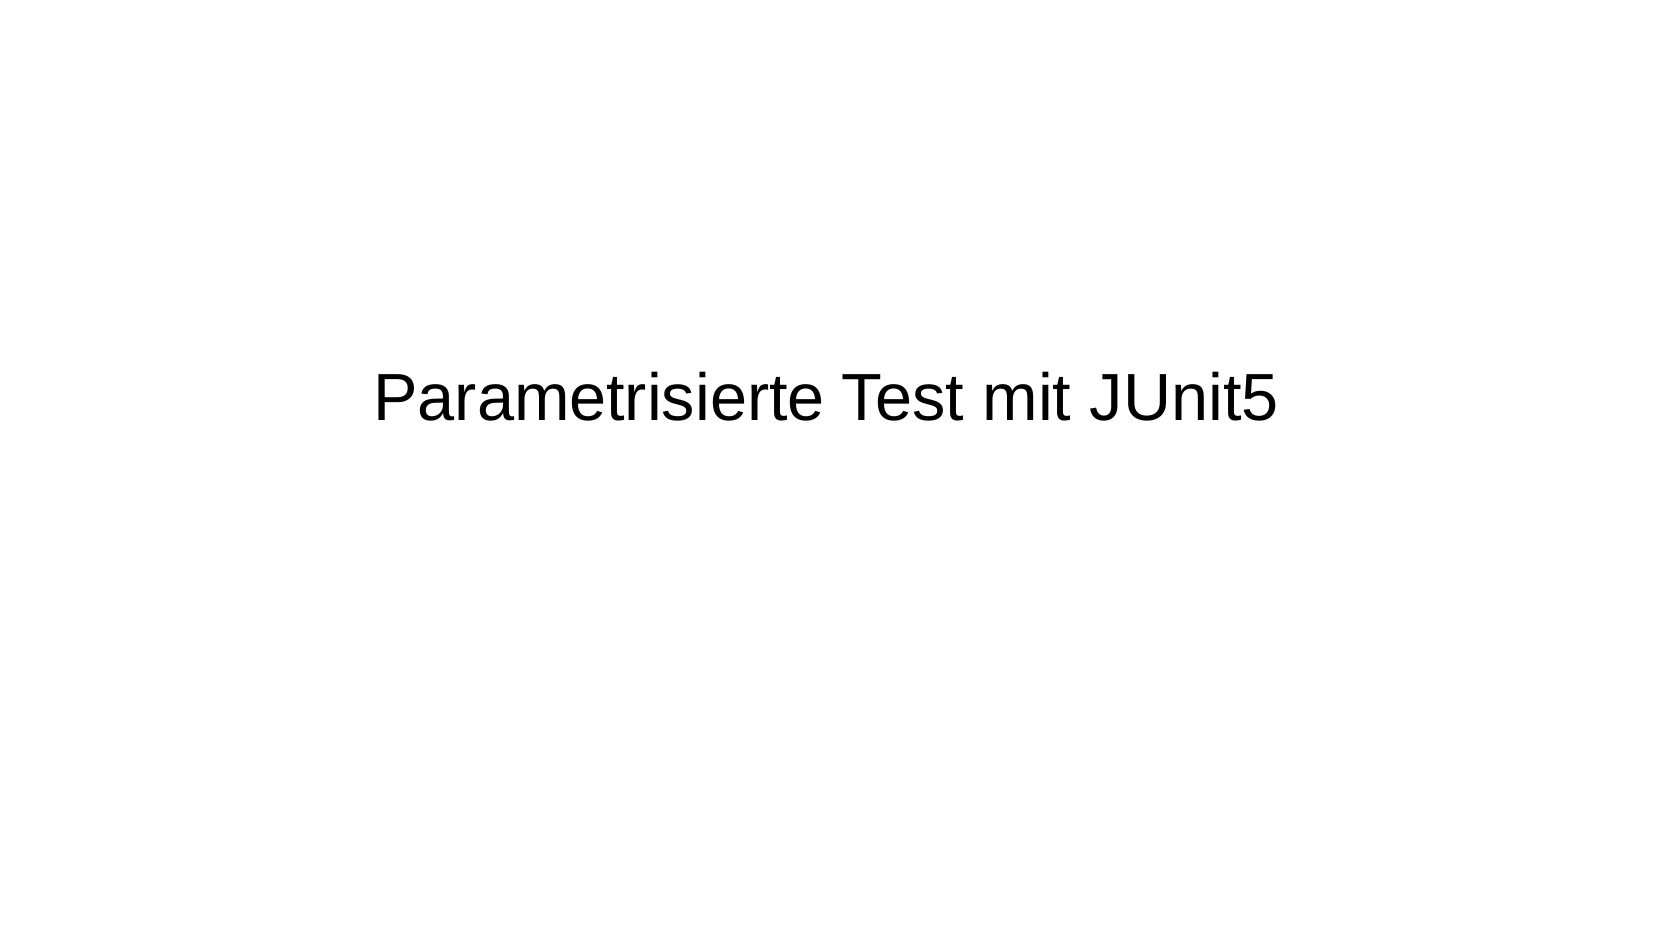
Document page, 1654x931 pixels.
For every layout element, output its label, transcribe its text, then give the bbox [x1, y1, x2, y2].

subtitle Parametrisierte Test mit JUnit5 [82, 37, 1571, 757]
